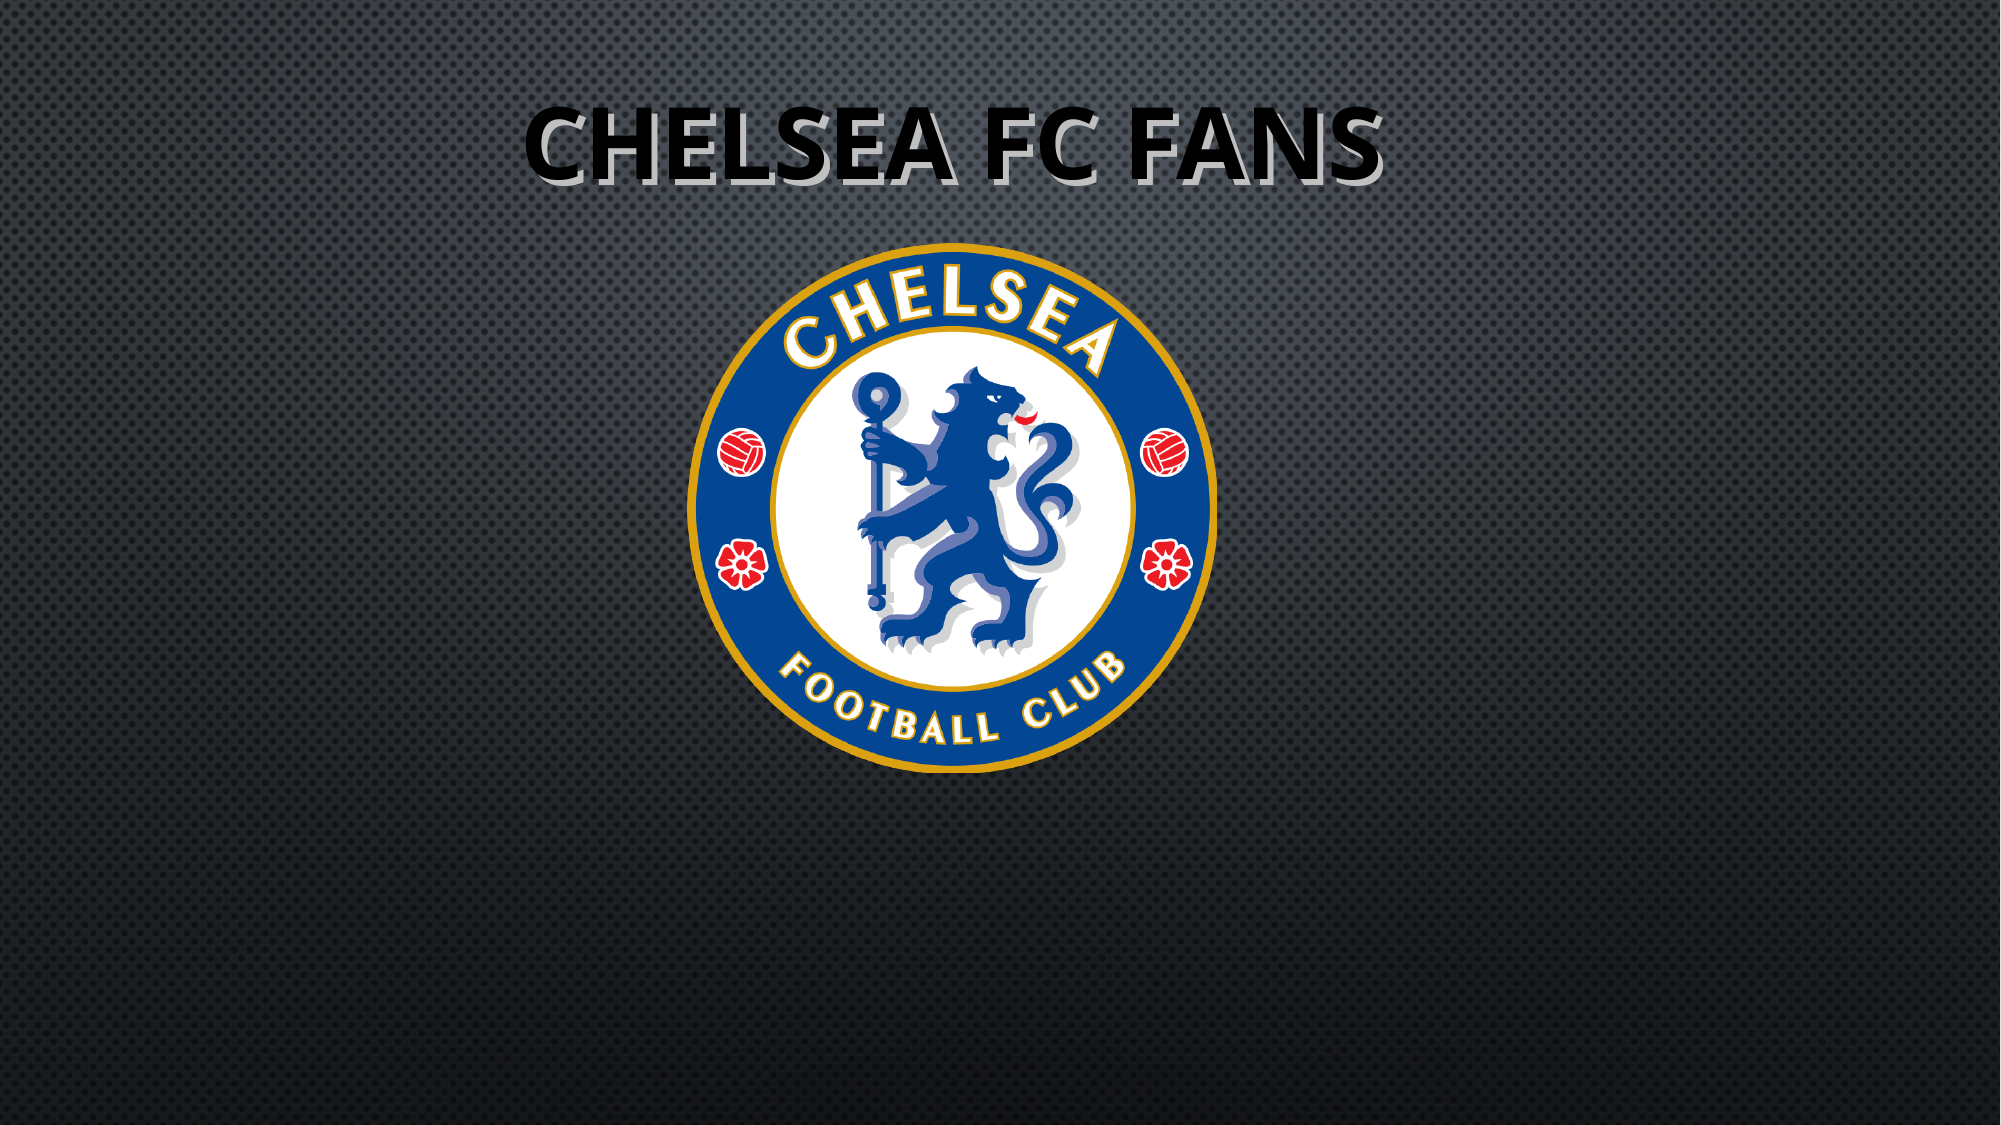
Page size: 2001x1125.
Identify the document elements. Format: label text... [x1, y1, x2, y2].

title Chelsea FC Fans [201, 0, 1702, 208]
picture [687, 243, 1217, 773]
